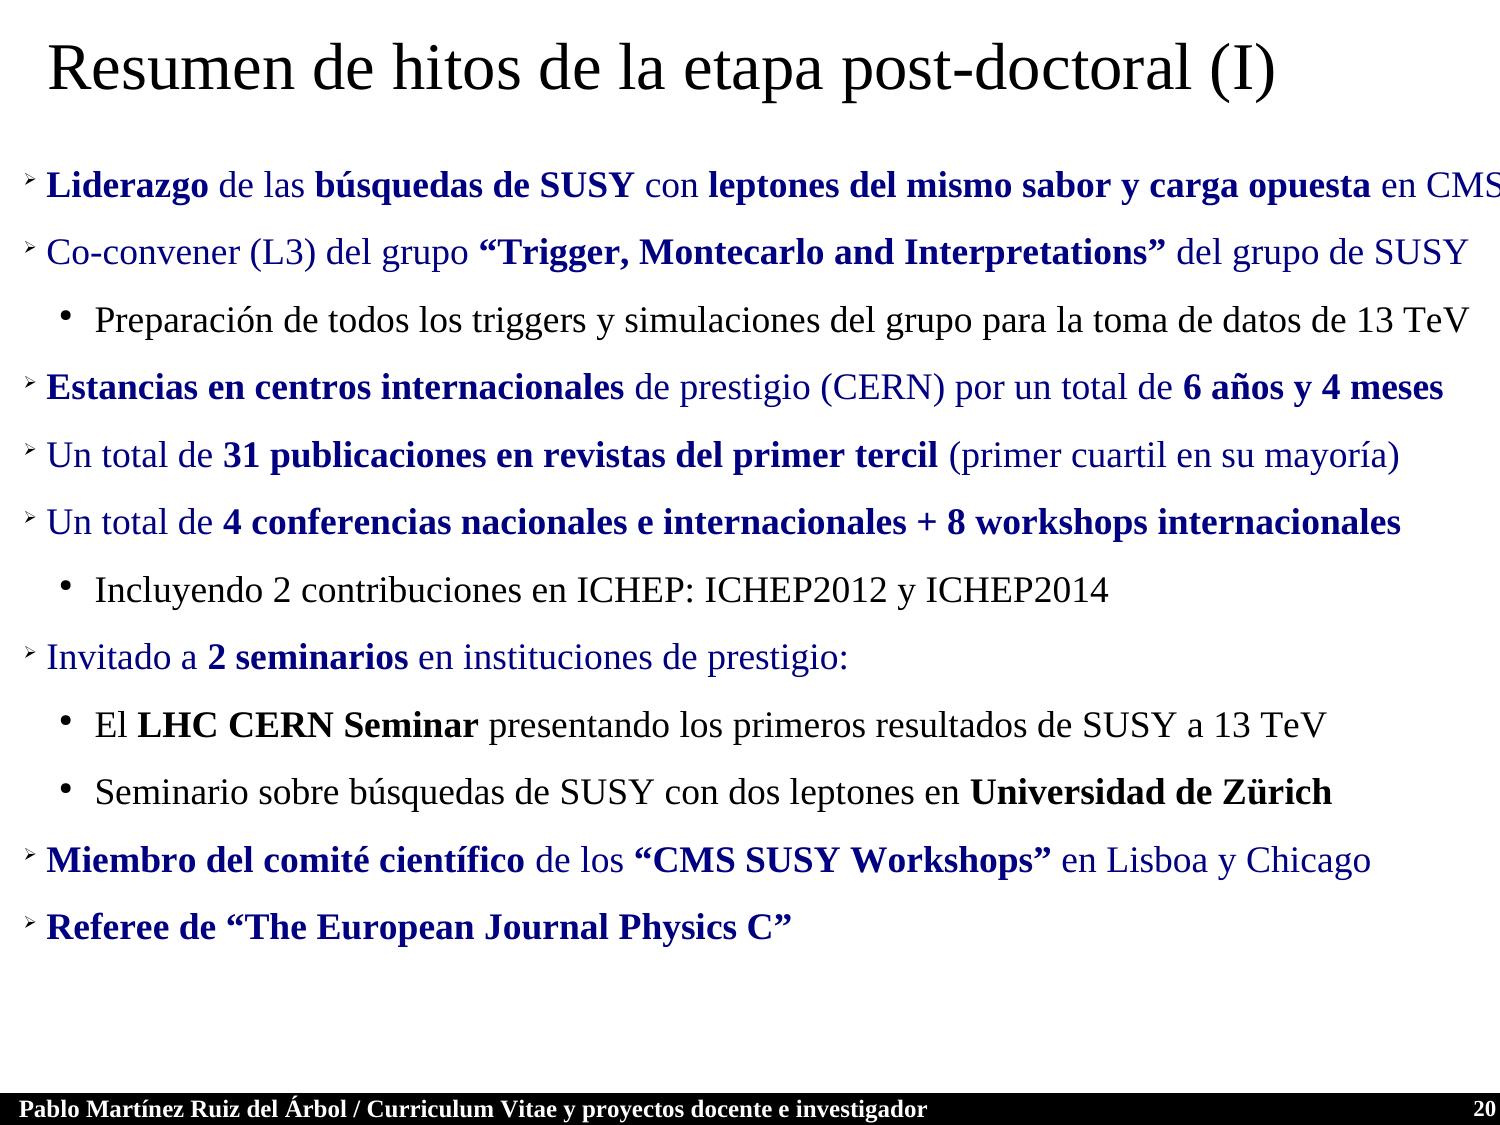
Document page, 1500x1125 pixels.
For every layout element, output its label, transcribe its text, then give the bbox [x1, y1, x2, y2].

text_box Liderazgo de las búsquedas de SUSY con leptones del mismo sabor y carga opuesta en CMS Co-convener (L3) del grupo “Trigger, Montecarlo and Interpretations” del grupo de SUSY Preparación de todos los triggers y simulaciones del grupo para la toma de datos de 13 TeV Estancias en centros internacionales de prestigio (CERN) por un total de 6 años y 4 meses Un total de 31 publicaciones en revistas del primer tercil (primer cuartil en su mayoría) Un total de 4 conferencias nacionales e internacionales + 8 workshops internacionales Incluyendo 2 contribuciones en ICHEP: ICHEP2012 y ICHEP2014 Invitado a 2 seminarios en instituciones de prestigio: El LHC CERN Seminar presentando los primeros resultados de SUSY a 13 TeV Seminario sobre búsquedas de SUSY con dos leptones en Universidad de Zürich Miembro del comité científico de los “CMS SUSY Workshops” en Lisboa y Chicago Referee de “The European Journal Physics C” [4, 124, 1500, 867]
text_box Resumen de hitos de la etapa post-doctoral (I) [6, 14, 1321, 122]
